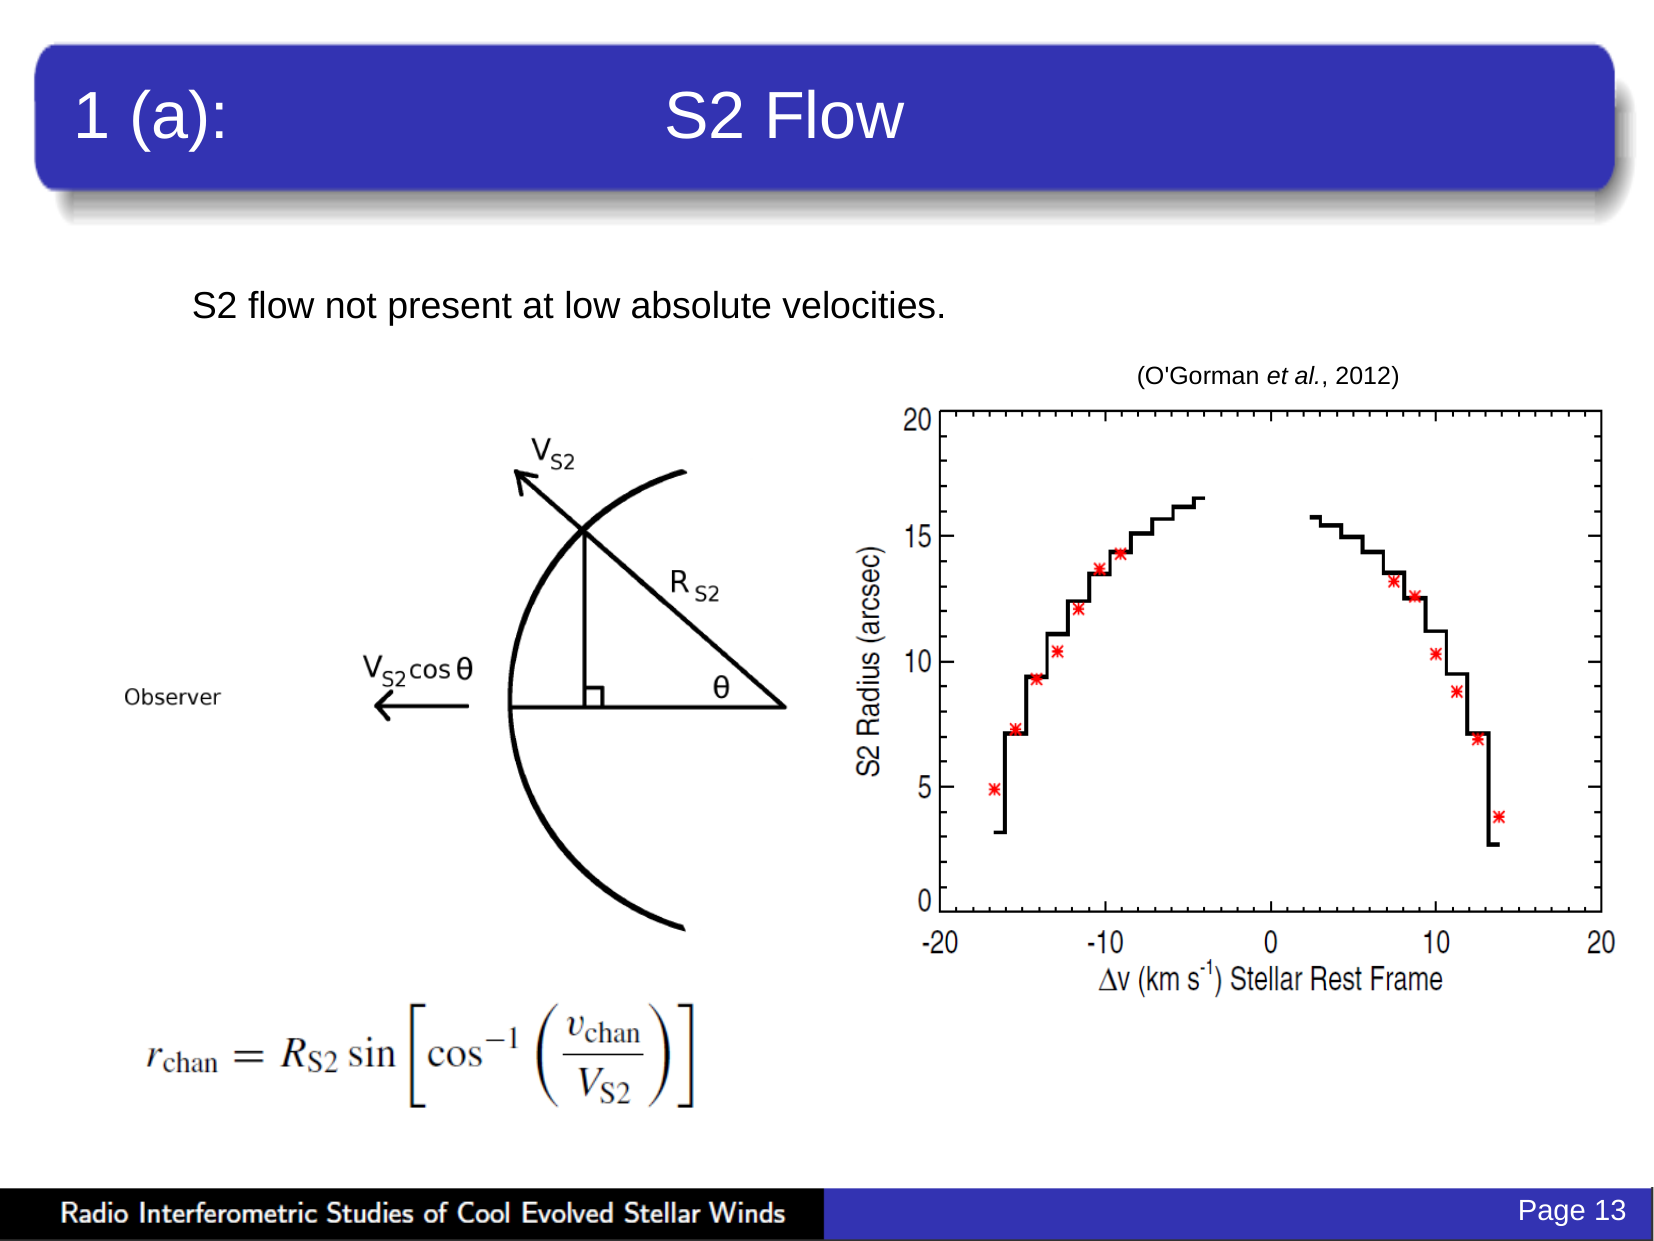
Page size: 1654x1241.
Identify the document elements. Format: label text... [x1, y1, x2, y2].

picture [107, 413, 798, 969]
text_box Page 13 [814, 1187, 1642, 1235]
picture [125, 993, 709, 1123]
text_box 1 (a): S2 Flow [59, 70, 1595, 189]
picture [822, 389, 1642, 1010]
picture [0, 1187, 1654, 1241]
picture [23, 29, 1648, 237]
text_box (O'Gorman et al., 2012) [1122, 354, 1415, 398]
text_box S2 flow not present at low absolute velocities. [177, 277, 1595, 335]
